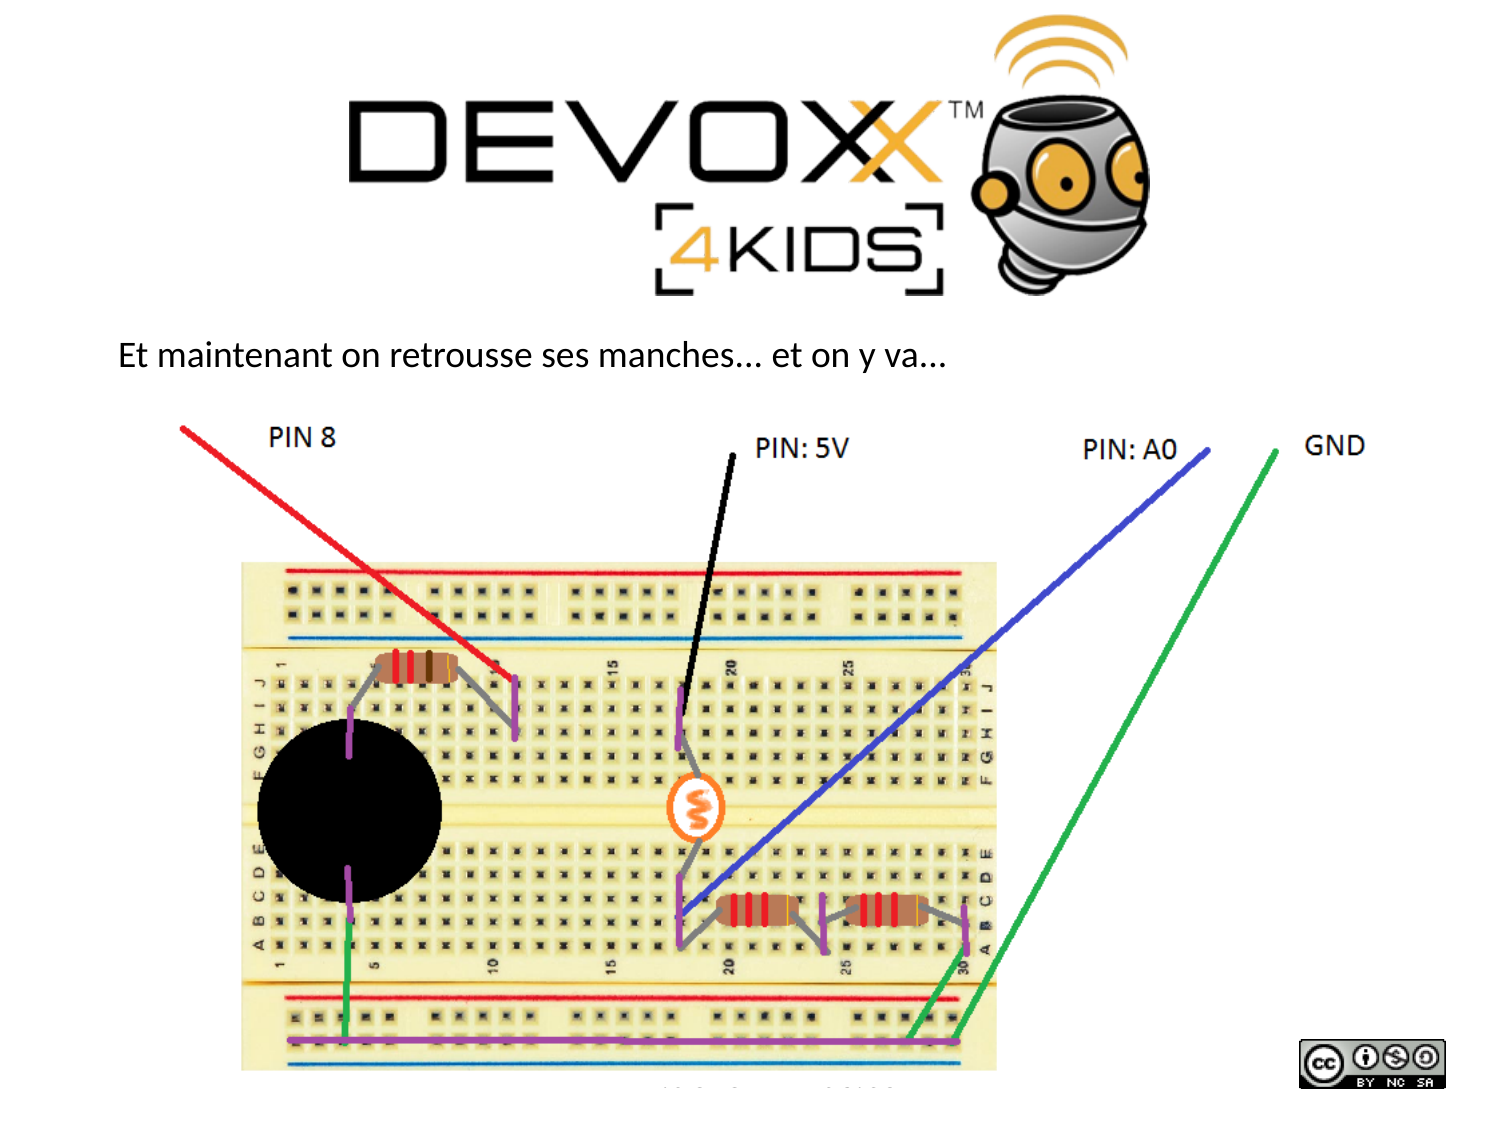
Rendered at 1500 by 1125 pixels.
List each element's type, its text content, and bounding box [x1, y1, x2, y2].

title Et maintenant on retrousse ses manches... et on y va... [118, 302, 1394, 414]
picture [164, 404, 1446, 1089]
picture [349, 14, 1150, 296]
